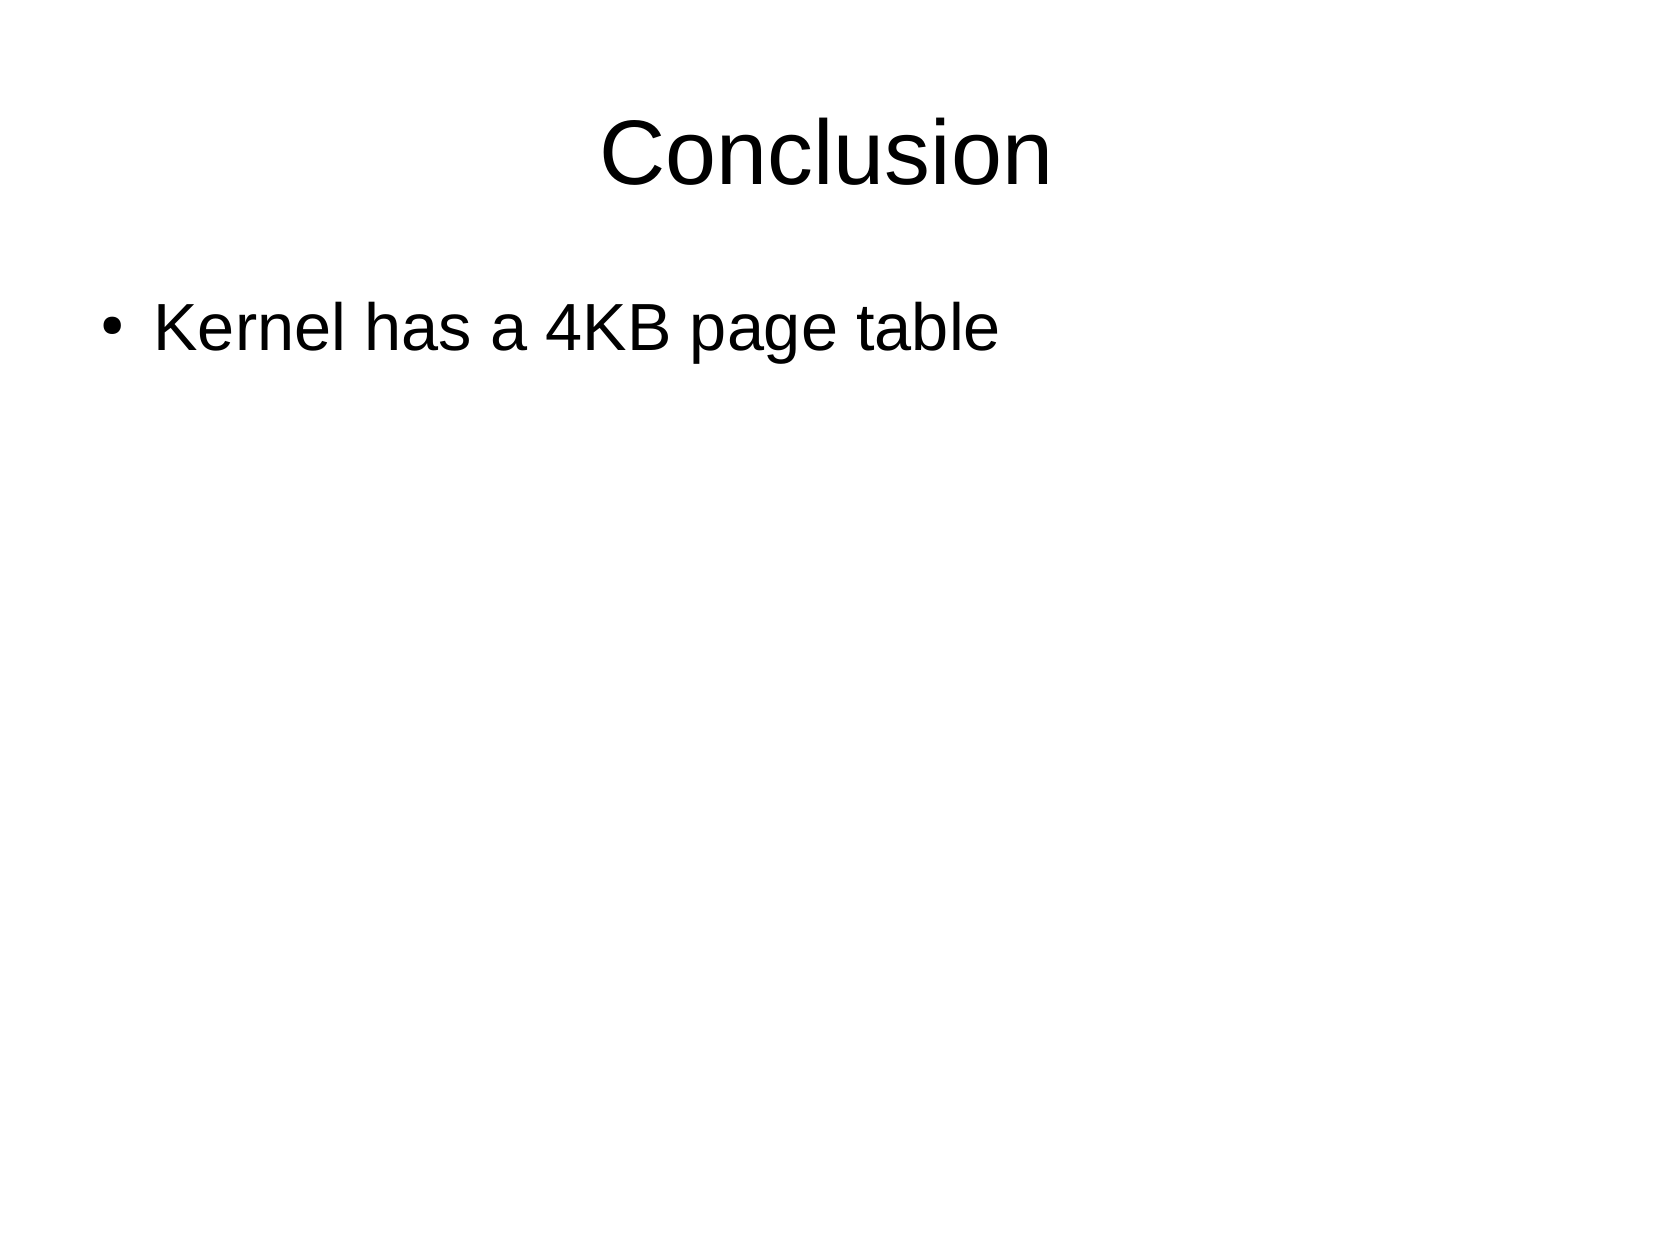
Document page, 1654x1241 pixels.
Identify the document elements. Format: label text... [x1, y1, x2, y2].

title Conclusion [82, 49, 1571, 257]
list Kernel has a 4KB page table [82, 290, 1571, 1010]
